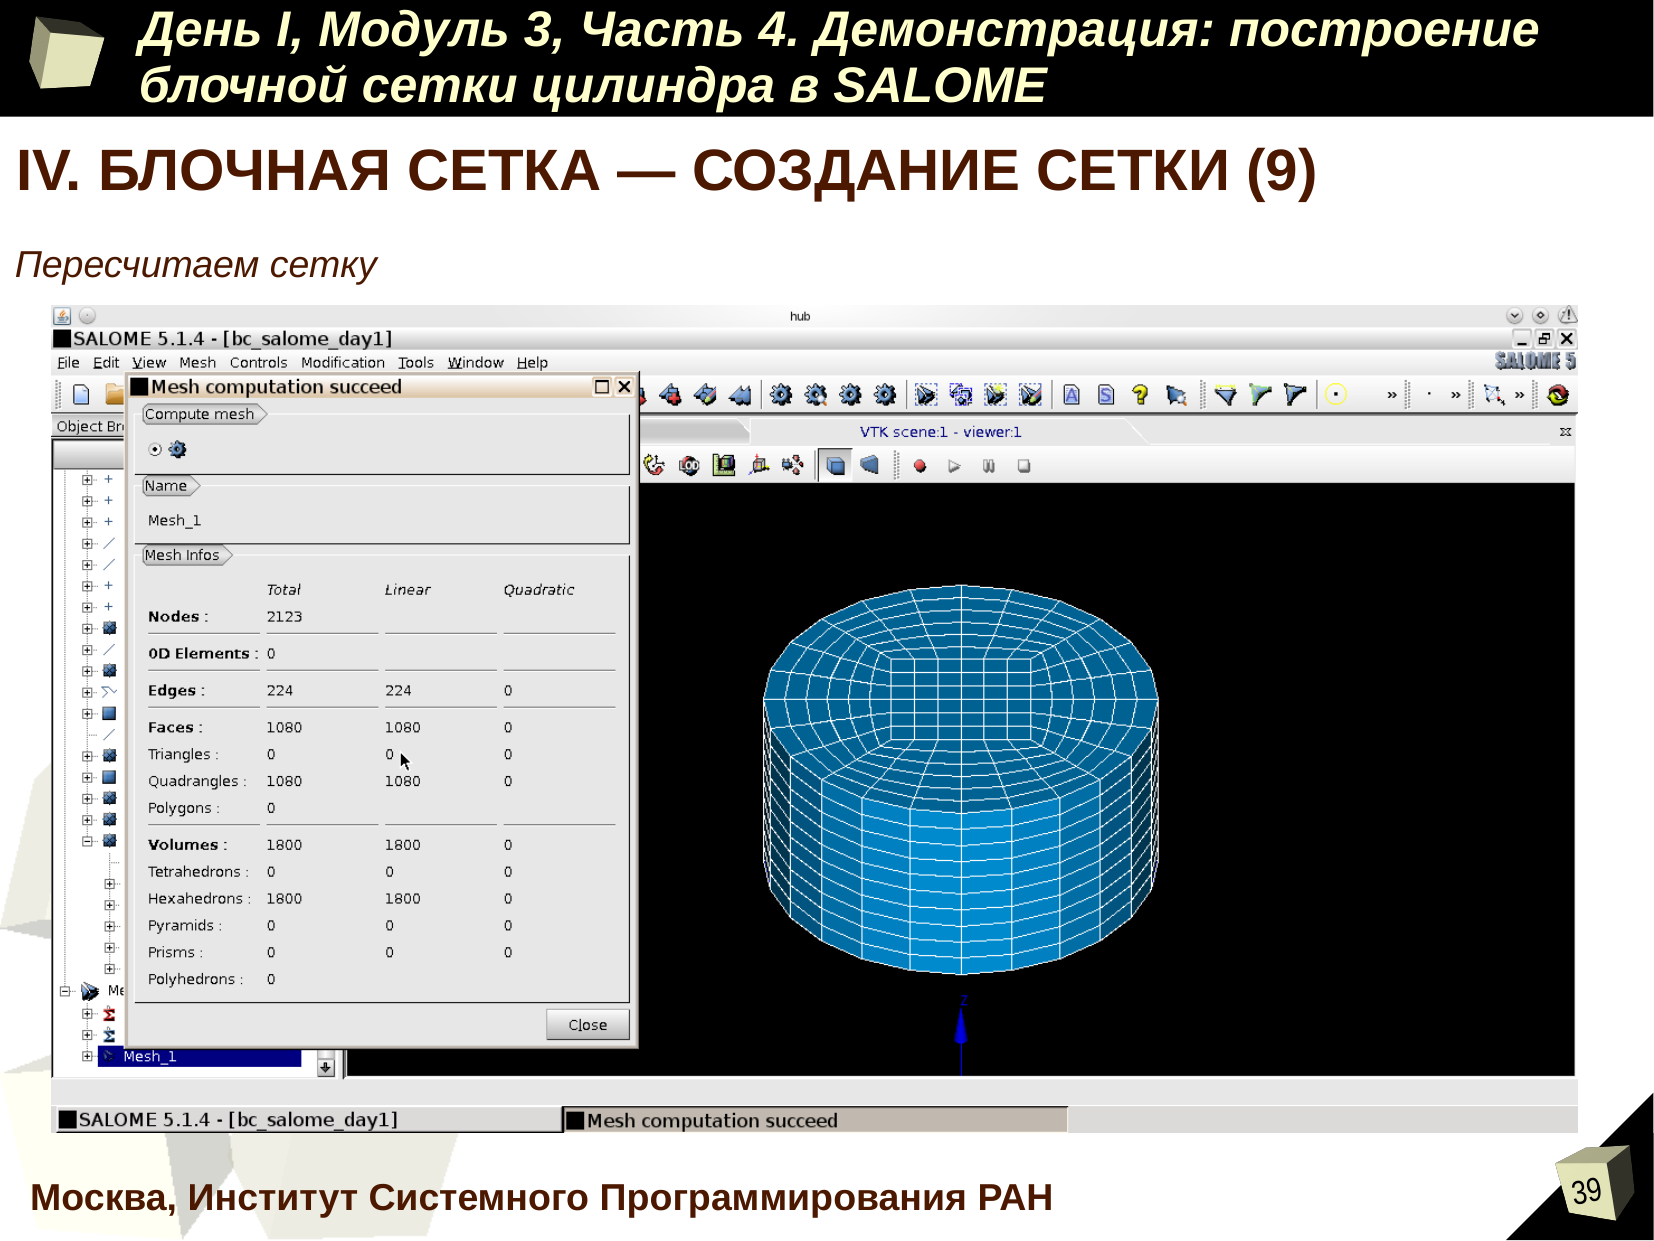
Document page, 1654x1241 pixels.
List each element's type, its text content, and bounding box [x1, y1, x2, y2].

picture [0, 305, 1578, 1241]
text_box IV. БЛОЧНАЯ СЕТКА — СОЗДАНИЕ СЕТКИ (9) [1, 130, 1654, 211]
picture [464, 1193, 472, 1198]
text_box Пересчитаем сетку [0, 236, 1654, 294]
